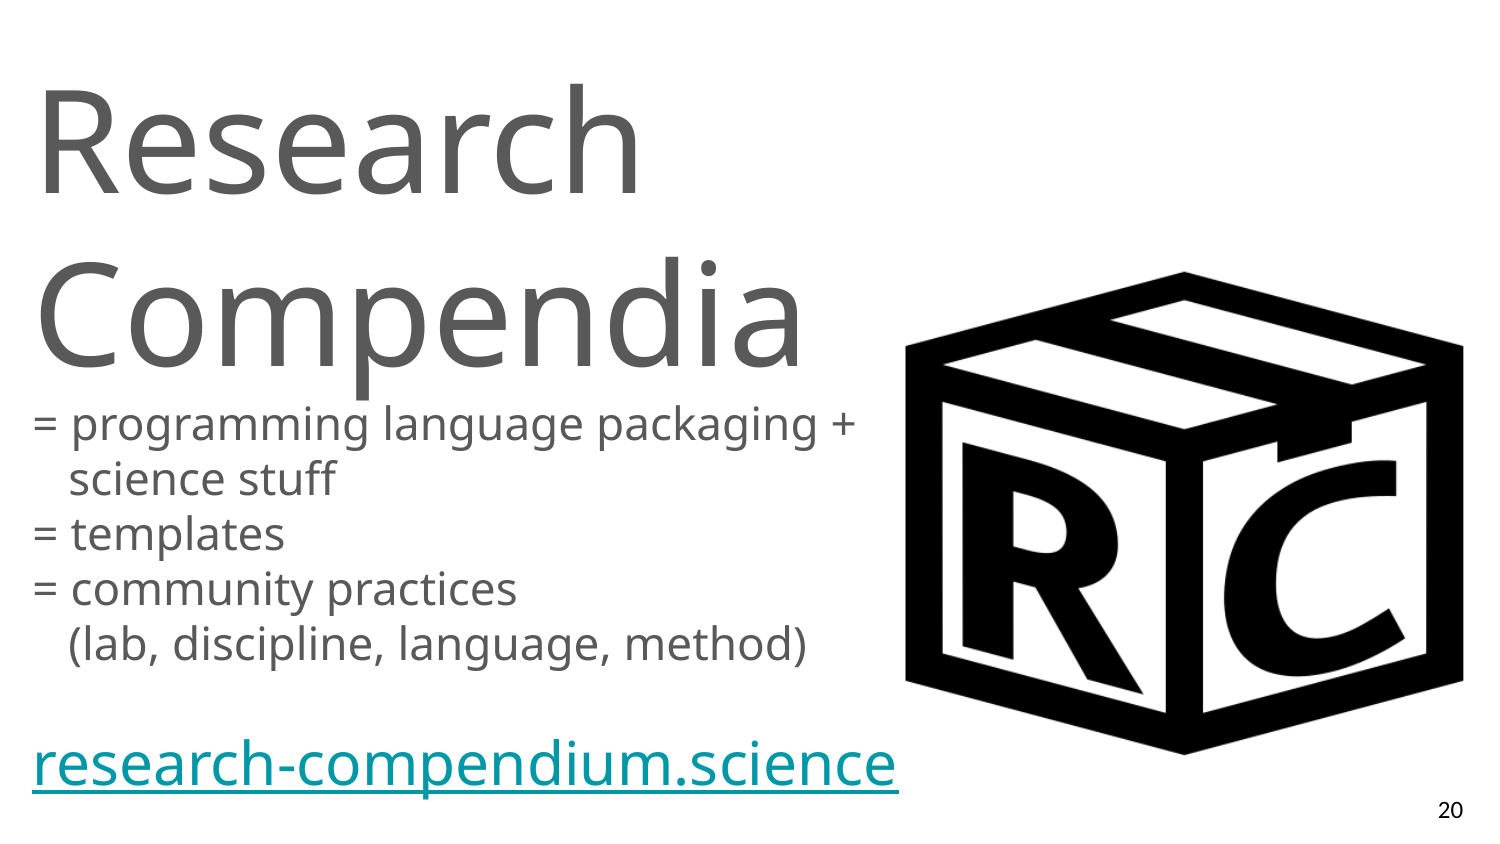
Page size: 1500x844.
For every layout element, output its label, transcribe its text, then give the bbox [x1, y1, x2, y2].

picture [887, 216, 1482, 811]
title Research Compendia = programming language packaging + science stuff = templates = community practices (lab, discipline, language, method) research-compendium.science [32, 50, 1411, 824]
slide_number <number> [1411, 811, 1470, 824]
